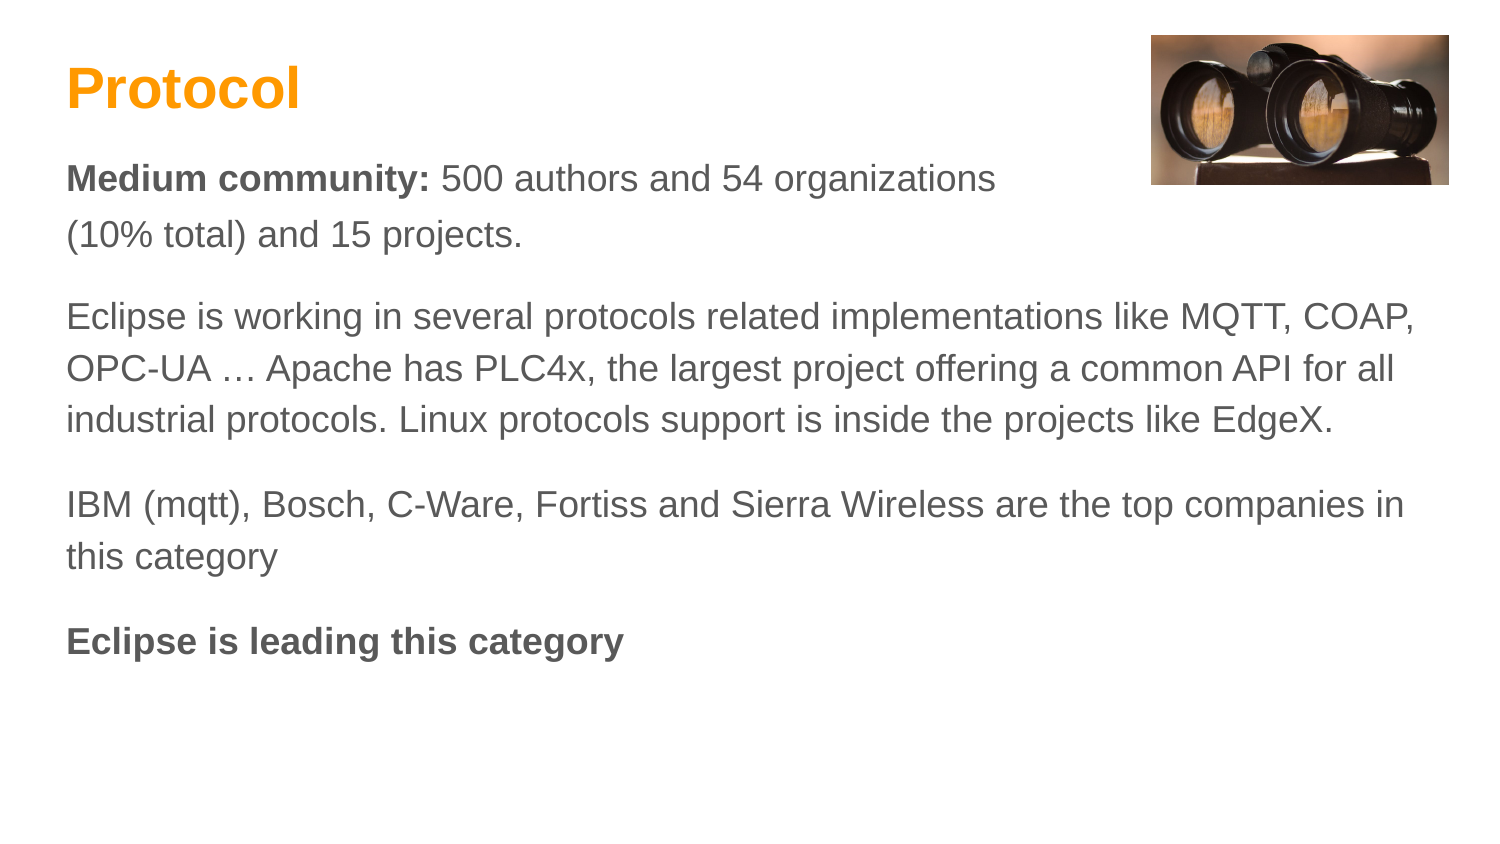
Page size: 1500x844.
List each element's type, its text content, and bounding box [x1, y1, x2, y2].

title Protocol [51, 35, 1151, 130]
list Medium community: 500 authors and 54 organizations (10% total) and 15 projects. Eclipse is working in several protocols related implementations like MQTT, COAP, OPC-UA … Apache has PLC4x, the largest project offering a common API for all industrial protocols. Linux protocols support is inside the projects like EdgeX. IBM (mqtt), Bosch, C-Ware, Fortiss and Sierra Wireless are the top companies in this category Eclipse is leading this category [51, 158, 1449, 767]
picture [1151, 35, 1449, 185]
